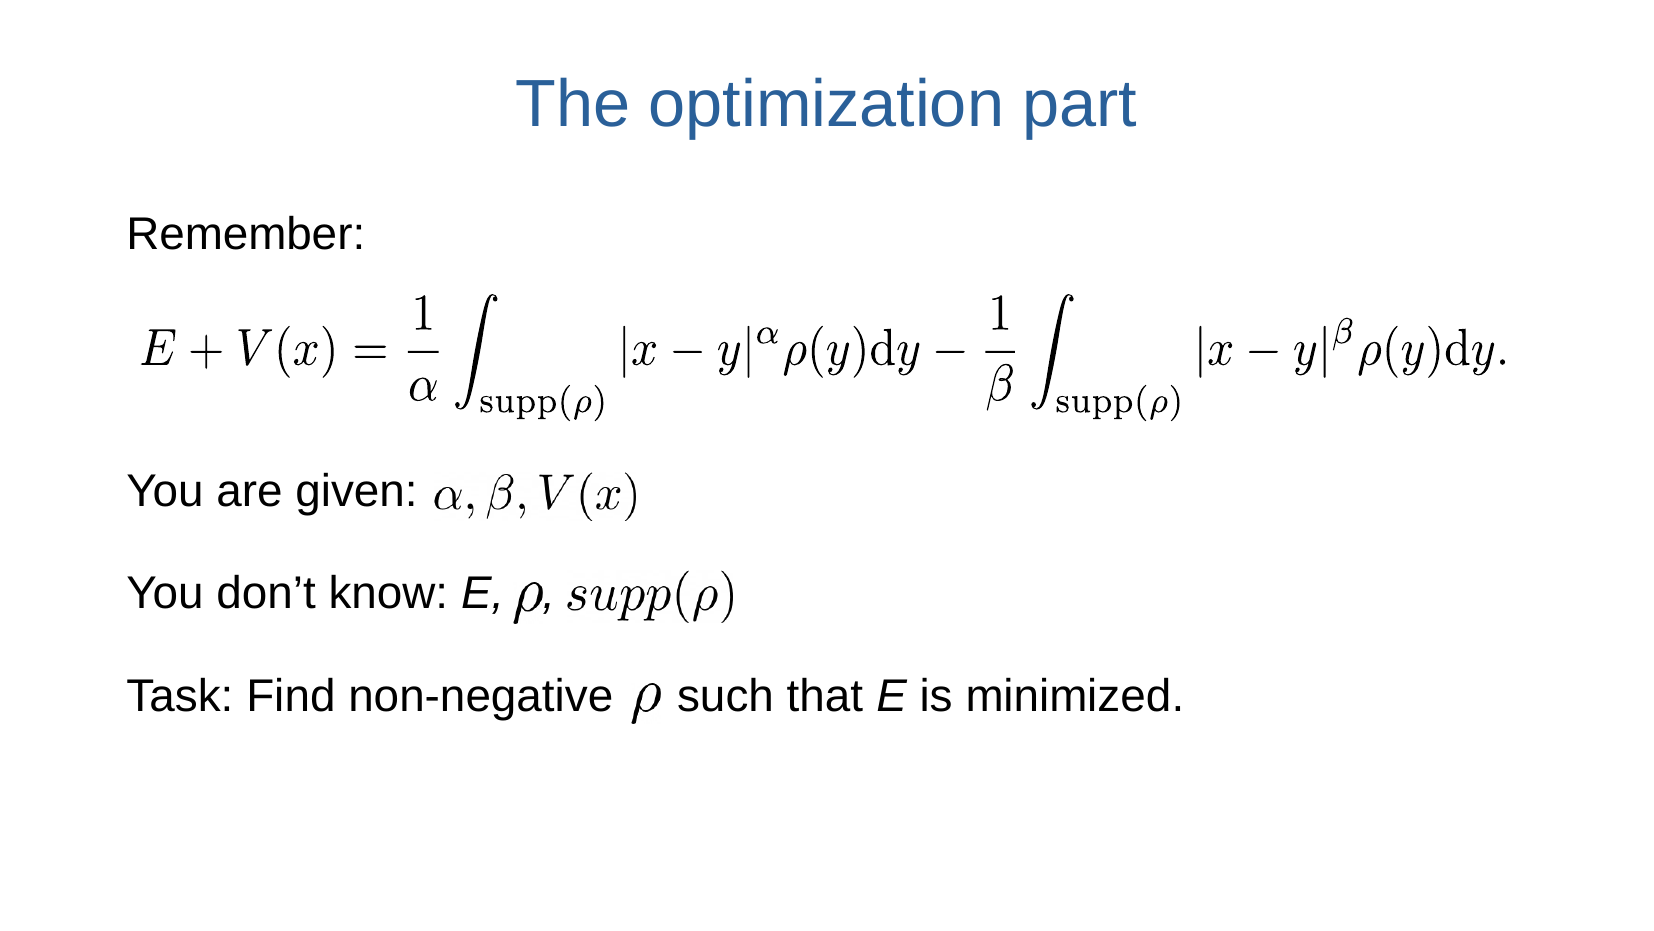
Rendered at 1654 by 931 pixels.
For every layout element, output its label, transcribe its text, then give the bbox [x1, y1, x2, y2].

picture [567, 570, 733, 623]
picture [434, 472, 636, 521]
subtitle Remember: You are given: You don’t know: E, , Task: Find non-negative such that E is minimized. [126, 208, 1534, 931]
picture [631, 683, 661, 724]
picture [513, 582, 543, 624]
picture [137, 292, 1507, 424]
title The optimization part [82, 25, 1571, 181]
